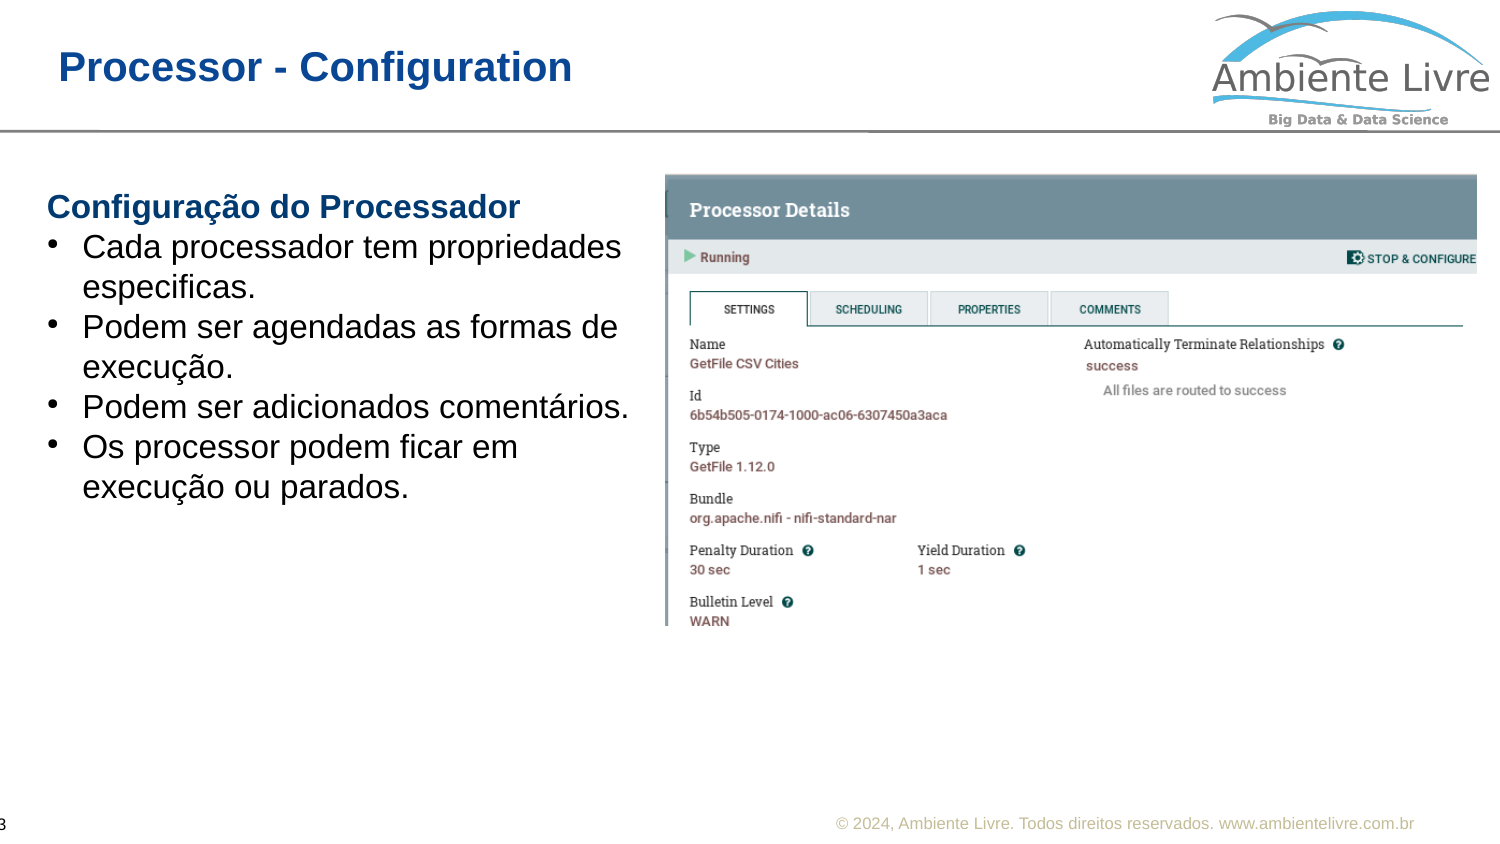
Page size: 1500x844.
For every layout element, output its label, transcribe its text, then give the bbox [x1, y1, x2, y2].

picture [1212, 11, 1489, 127]
picture [662, 173, 1477, 626]
text_box Configuração do Processador Cada processador tem propriedades especificas. Podem ser agendadas as formas de execução. Podem ser adicionados comentários. Os processor podem ficar em execução ou parados. [32, 178, 662, 553]
title Processor - Configuration [43, 8, 1127, 129]
